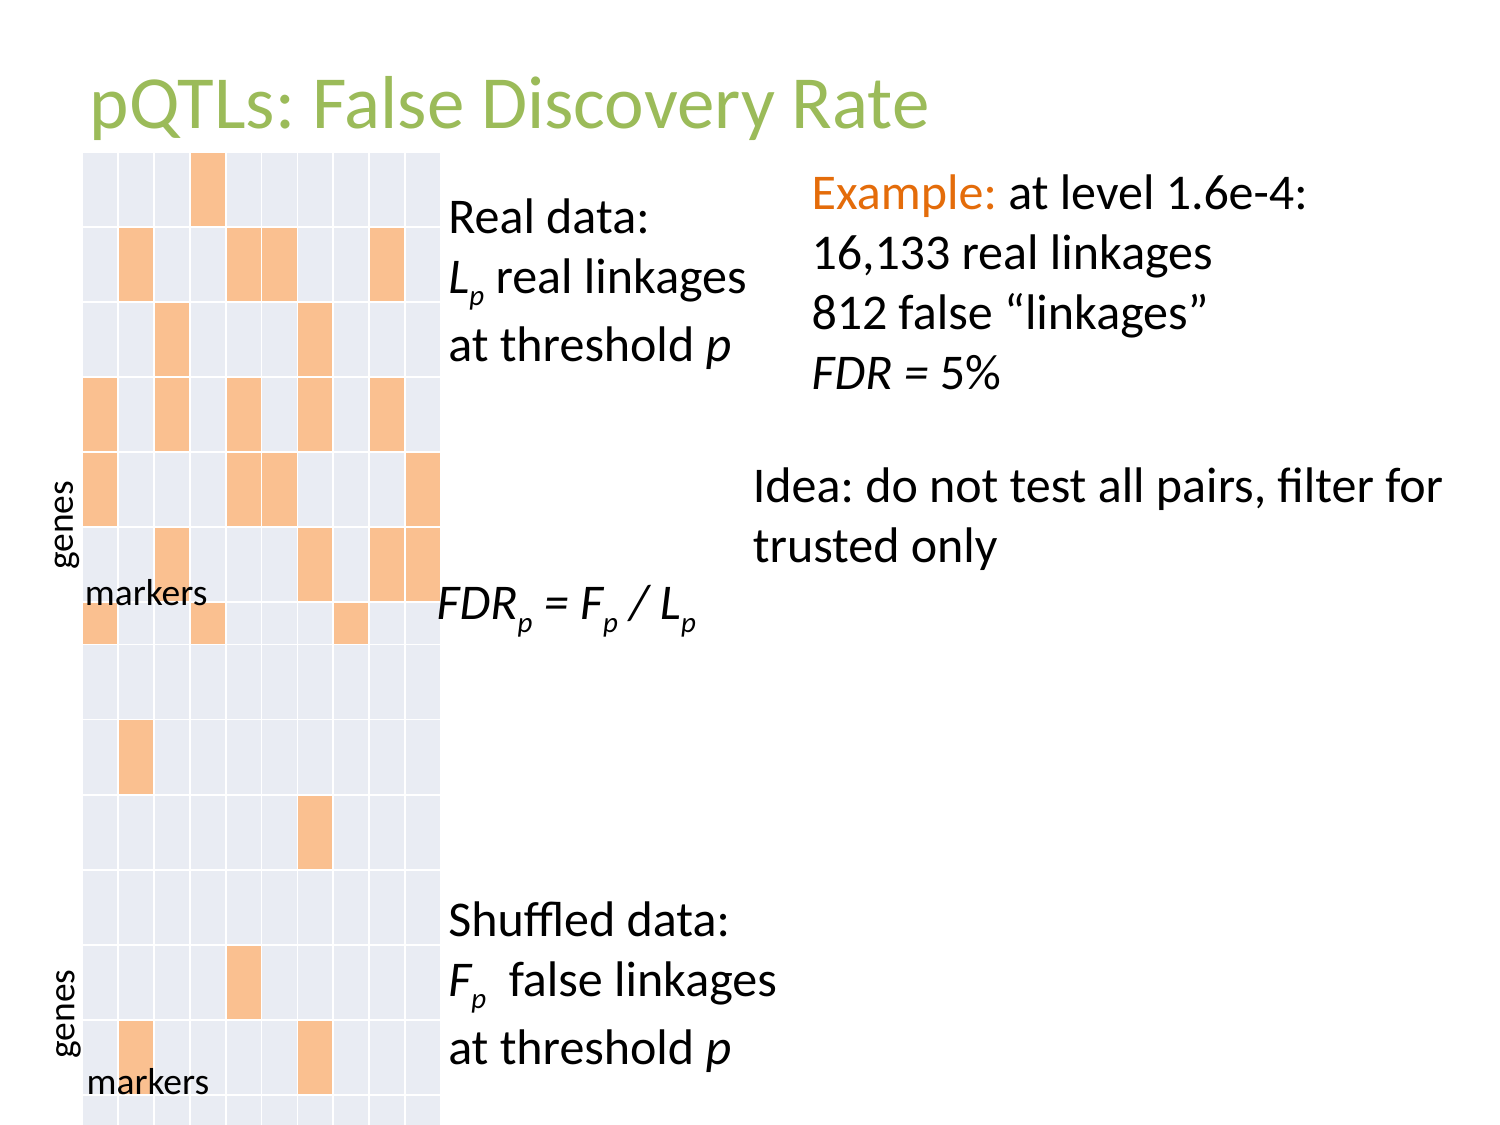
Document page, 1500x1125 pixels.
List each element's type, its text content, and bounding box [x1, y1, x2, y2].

table_header [262, 153, 297, 226]
table_cell [334, 303, 368, 376]
table_cell [370, 228, 404, 301]
table_cell [298, 720, 332, 794]
table_cell [298, 528, 332, 601]
table_cell [406, 603, 421, 644]
table_cell [298, 378, 332, 451]
table_header [370, 153, 404, 226]
table_cell [119, 228, 153, 301]
table_cell [370, 603, 404, 644]
table_cell [406, 228, 433, 301]
table_cell [406, 378, 440, 451]
table_cell [406, 946, 433, 1019]
table_cell [334, 603, 368, 644]
table_header [298, 645, 332, 719]
table_cell [370, 378, 404, 451]
table_cell [406, 453, 440, 526]
text_box Example: at level 1.6e-4: 16,133 real linkages 812 false “linkages” FDR = 5% [796, 152, 1442, 445]
table_cell [298, 303, 332, 376]
table_cell [262, 720, 297, 794]
table_cell [119, 621, 153, 644]
table_cell [119, 946, 153, 1019]
table_cell [88, 528, 117, 560]
table_cell [83, 303, 117, 376]
table_cell [334, 871, 368, 944]
table_cell [370, 720, 404, 794]
table_header [119, 153, 153, 226]
table_cell [370, 796, 404, 869]
table_cell [406, 303, 433, 376]
table_cell [83, 621, 117, 644]
table_cell [155, 871, 189, 944]
table_cell [155, 378, 189, 451]
table_cell [227, 1110, 261, 1125]
table_cell [155, 621, 189, 644]
table_cell [119, 796, 153, 869]
table_cell [262, 453, 297, 526]
table_cell [370, 528, 404, 601]
table_cell [334, 720, 368, 794]
table_cell [262, 528, 297, 601]
table_header [119, 645, 153, 719]
text_box FDRp = Fp / Lp [421, 562, 750, 646]
table_cell [227, 720, 261, 794]
table_cell [119, 453, 153, 526]
table_cell [262, 1021, 297, 1094]
table_header [155, 153, 189, 226]
table_cell [334, 796, 368, 869]
table_header [334, 645, 368, 719]
table_header [262, 645, 297, 719]
table_cell [298, 1021, 332, 1094]
table_cell [90, 946, 117, 1019]
table_header [83, 153, 117, 226]
text_box markers [71, 1049, 283, 1110]
text_box pQTLs: False Discovery Rate [74, 45, 1425, 153]
table_header [83, 645, 117, 719]
table_header [406, 153, 440, 226]
table_cell [83, 796, 117, 869]
table_cell [406, 1096, 440, 1125]
table_cell [298, 228, 332, 301]
table_cell [191, 796, 225, 869]
table_header [334, 153, 368, 226]
table_cell [119, 1110, 153, 1125]
table_cell [155, 228, 189, 301]
table_header [227, 153, 261, 226]
table_cell [191, 453, 225, 526]
text_box Real data: Lp real linkages at threshold p [433, 175, 774, 379]
table_header [370, 645, 404, 719]
table_cell [191, 621, 225, 644]
table_cell [406, 796, 440, 869]
text_box genes [27, 432, 88, 585]
table_cell [227, 228, 261, 301]
table_cell [227, 796, 261, 869]
text_box Idea: do not test all pairs, filter for trusted only [738, 445, 1500, 640]
table_cell [119, 378, 153, 451]
table_cell [119, 1021, 153, 1049]
table_cell [119, 303, 153, 376]
table_cell [191, 528, 225, 560]
table_cell [191, 378, 225, 451]
table_cell [370, 1096, 404, 1125]
table_cell [155, 1110, 189, 1125]
table_cell [406, 528, 440, 601]
table_cell [370, 871, 404, 944]
table_cell [370, 1021, 404, 1094]
table_cell [119, 871, 153, 944]
table_cell [334, 528, 368, 601]
table_cell [262, 1096, 297, 1125]
table_cell [406, 871, 440, 944]
table_cell [227, 621, 261, 644]
table_header [227, 645, 261, 719]
table_header [191, 645, 225, 719]
table_cell [83, 720, 117, 794]
table_cell [298, 1096, 332, 1125]
table_cell [406, 1021, 440, 1094]
table_header [155, 645, 189, 719]
table_cell [298, 946, 332, 1019]
table_cell [155, 453, 189, 526]
table_cell [262, 796, 297, 869]
text_box markers [70, 560, 282, 621]
table_cell [298, 871, 332, 944]
table_cell [370, 946, 404, 1019]
table_cell [262, 946, 297, 1019]
table_cell [298, 603, 332, 644]
table_cell [83, 378, 117, 451]
table_cell [227, 378, 261, 451]
table_cell [90, 1021, 117, 1049]
table_cell [119, 528, 153, 560]
table_header [191, 153, 225, 226]
text_box genes [29, 921, 90, 1074]
table_cell [191, 1021, 225, 1049]
table_cell [227, 453, 261, 526]
table_cell [191, 720, 225, 794]
table_cell [155, 303, 189, 376]
table_cell [227, 1021, 261, 1049]
table_cell [155, 720, 189, 794]
table_cell [227, 303, 261, 376]
table_cell [298, 453, 332, 526]
table_cell [191, 303, 225, 376]
table_cell [298, 796, 332, 869]
table_cell [406, 720, 440, 794]
table_cell [88, 453, 117, 526]
table_cell [334, 946, 368, 1019]
table_cell [262, 871, 297, 944]
table_cell [191, 946, 225, 1019]
table_cell [155, 946, 189, 1019]
table_cell [334, 378, 368, 451]
table_cell [334, 1096, 368, 1125]
table_cell [334, 453, 368, 526]
table_cell [370, 303, 404, 376]
table_cell [119, 720, 153, 794]
table_cell [83, 228, 117, 301]
table_cell [155, 796, 189, 869]
table_cell [191, 228, 225, 301]
table_cell [83, 1110, 117, 1125]
text_box Shuffled data: Fp false linkages at threshold p [433, 878, 797, 1082]
table_cell [227, 528, 261, 560]
table_cell [155, 528, 189, 560]
table_cell [83, 871, 117, 944]
table_cell [262, 378, 297, 451]
table_cell [191, 871, 225, 944]
table_cell [262, 303, 297, 376]
table_header [298, 153, 332, 226]
table_cell [227, 871, 261, 944]
table_cell [262, 603, 297, 644]
table_cell [334, 228, 368, 301]
table_cell [262, 228, 297, 301]
table_cell [227, 946, 261, 1019]
table_cell [370, 453, 404, 526]
table_cell [191, 1110, 225, 1125]
table_header [406, 645, 440, 719]
table_cell [334, 1021, 368, 1094]
table_cell [155, 1021, 189, 1049]
